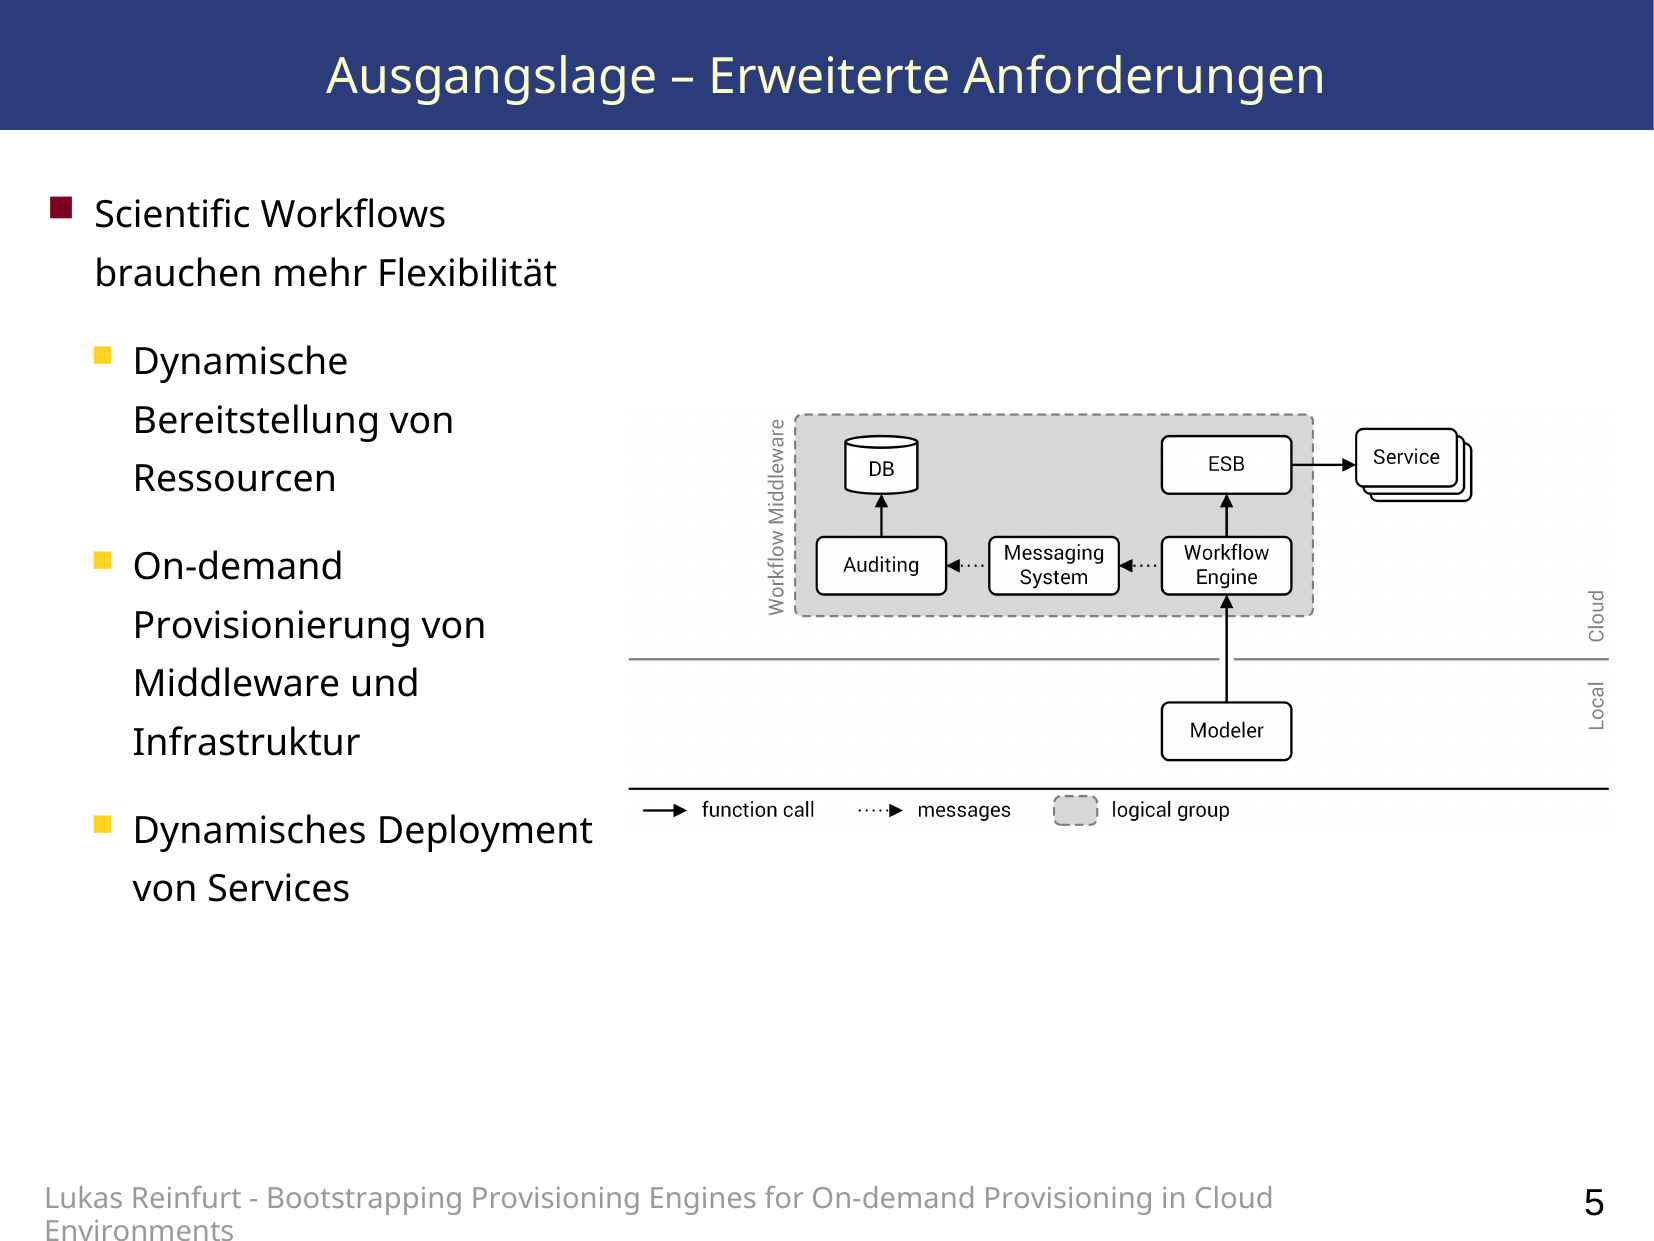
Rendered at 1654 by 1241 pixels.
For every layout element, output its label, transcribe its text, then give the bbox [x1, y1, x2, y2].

picture [621, 406, 1619, 833]
list Scientific Workflows brauchen mehr Flexibilität Dynamische Bereitstellung von Ressourcen On-demand Provisionierung von Middleware und Infrastruktur Dynamisches Deployment von Services [47, 177, 603, 1146]
title Ausgangslage – Erweiterte Anforderungen [47, 23, 1607, 119]
